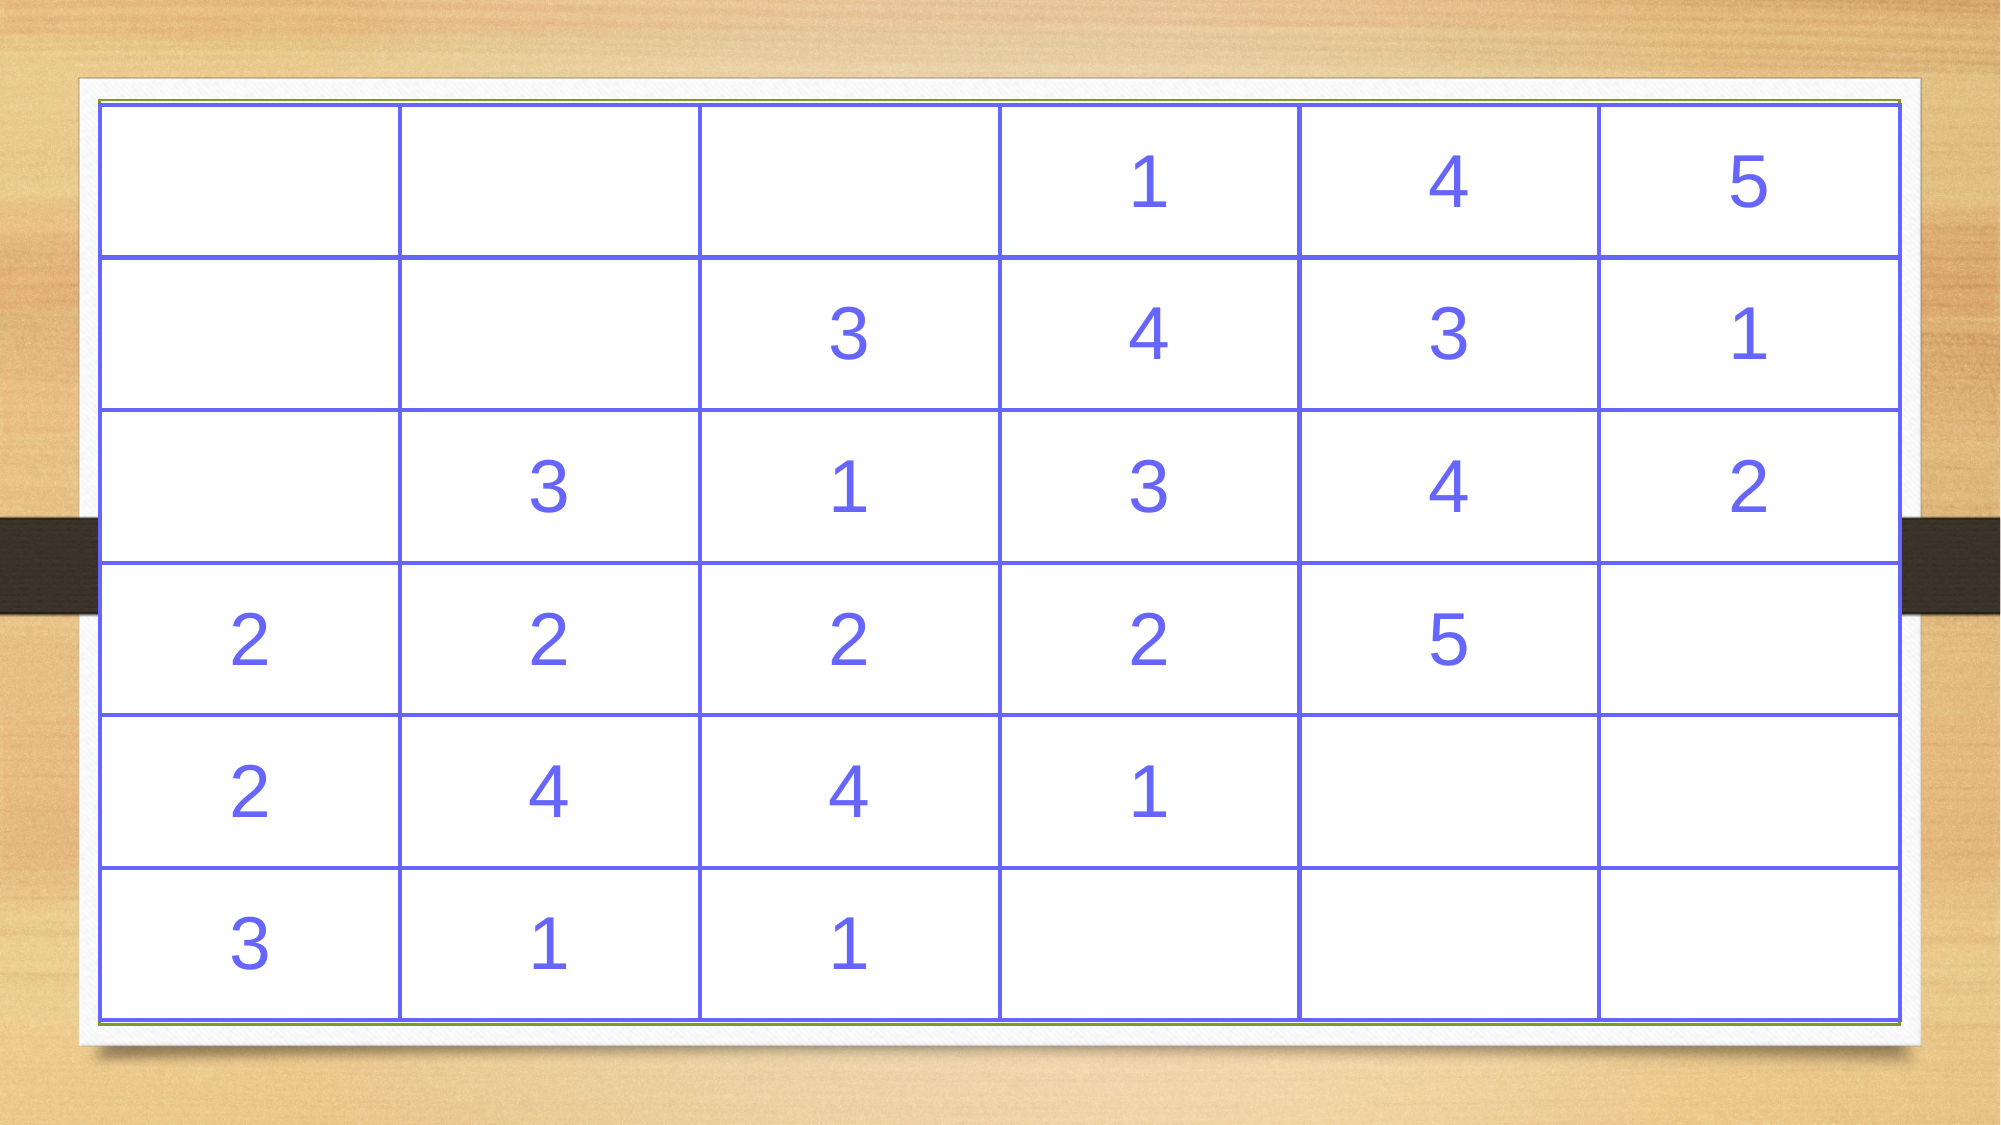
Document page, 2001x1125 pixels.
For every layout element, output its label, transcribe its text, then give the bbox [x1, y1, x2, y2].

table_header 4 [1302, 107, 1597, 255]
table_header [102, 107, 398, 255]
table_header 1 [1002, 107, 1297, 255]
table_cell [1302, 717, 1597, 866]
table_cell 3 [402, 412, 698, 561]
table_cell [1601, 870, 1898, 1018]
table_cell 1 [1002, 717, 1297, 866]
table_cell [102, 260, 398, 408]
table_cell [1601, 565, 1898, 713]
table_cell 2 [702, 565, 998, 713]
table_cell [402, 260, 698, 408]
table_cell 3 [702, 260, 998, 408]
table_cell 4 [402, 717, 698, 866]
picture [0, 0, 2001, 1125]
table_cell 2 [1601, 412, 1898, 561]
table_cell [102, 412, 398, 561]
table_cell 2 [102, 565, 398, 713]
table_cell 1 [1601, 260, 1898, 408]
table_cell 3 [1302, 260, 1597, 408]
table_header [402, 107, 698, 255]
table_cell [1302, 870, 1597, 1018]
table_cell 3 [102, 870, 398, 1018]
table_cell 4 [1302, 412, 1597, 561]
table_header [702, 107, 998, 255]
table_cell 4 [1002, 260, 1297, 408]
table_cell 2 [402, 565, 698, 713]
table_cell 4 [702, 717, 998, 866]
table_header 5 [1601, 107, 1898, 255]
table_cell 5 [1302, 565, 1597, 713]
table_cell 1 [702, 870, 998, 1018]
table_cell [1002, 870, 1297, 1018]
table_cell 1 [402, 870, 698, 1018]
table_cell [1601, 717, 1898, 866]
table_cell 2 [102, 717, 398, 866]
table_cell 3 [1002, 412, 1297, 561]
table_cell 2 [1002, 565, 1297, 713]
table_cell 1 [702, 412, 998, 561]
